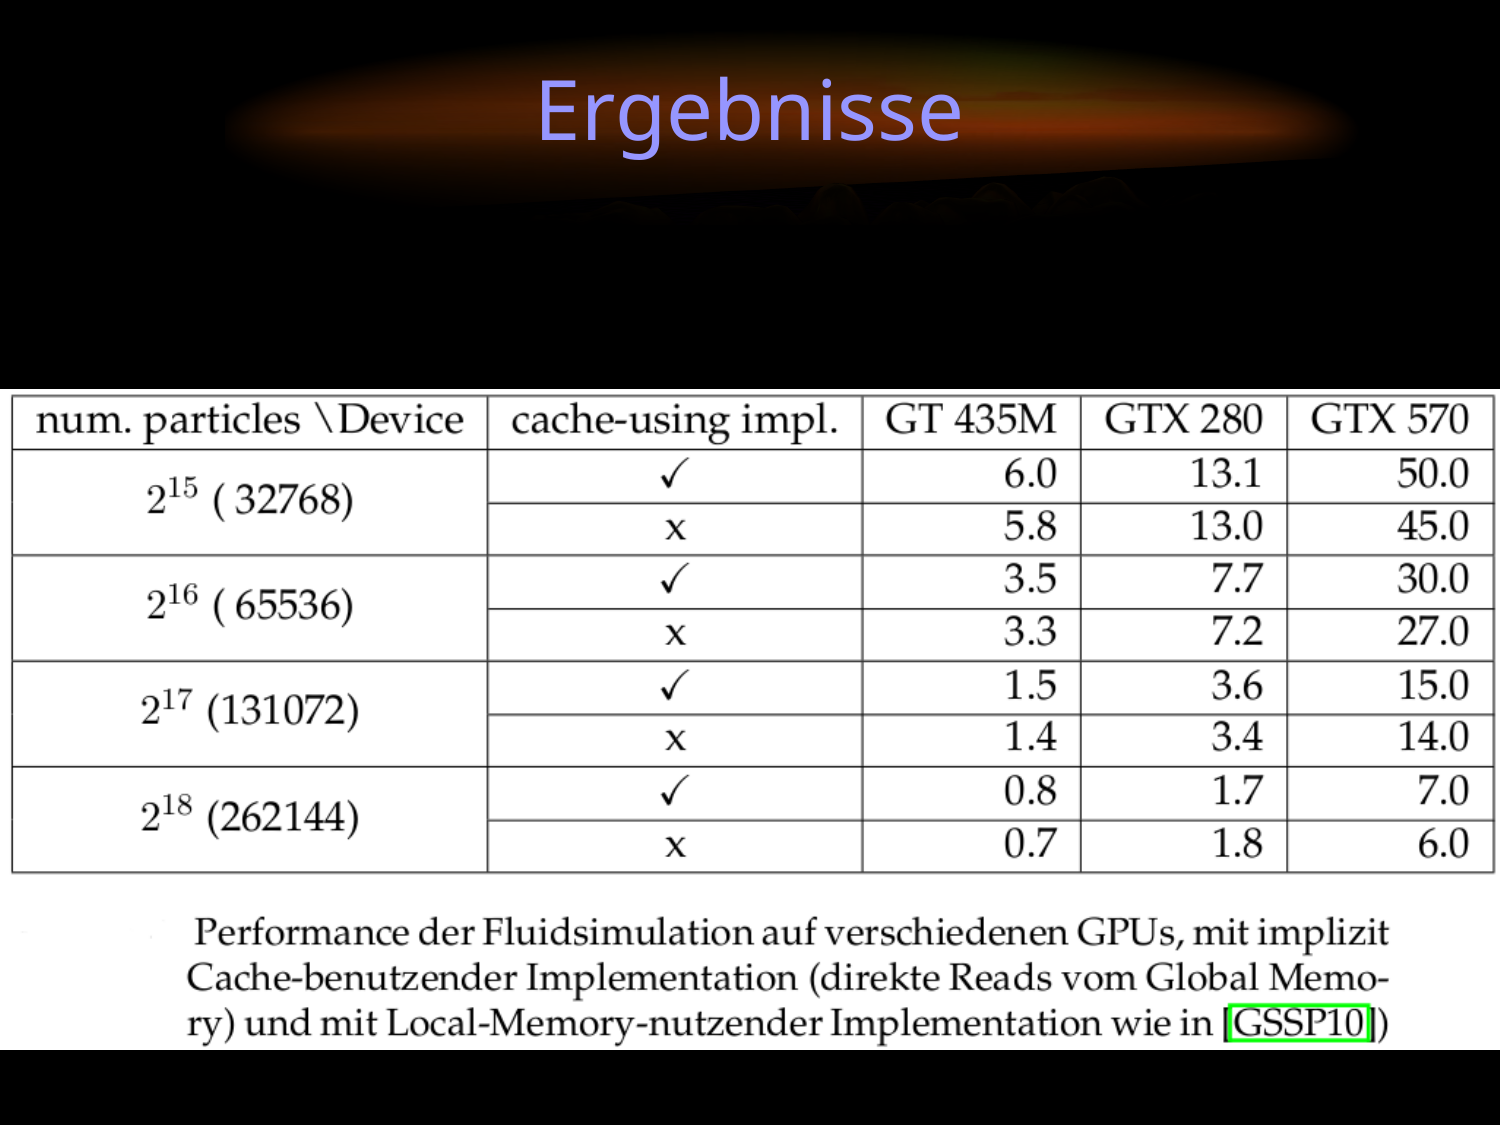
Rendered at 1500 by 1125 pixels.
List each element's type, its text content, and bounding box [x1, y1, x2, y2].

picture [0, 389, 1500, 1051]
text_box [112, 0, 1463, 241]
text_box Ergebnisse [75, 0, 1426, 216]
